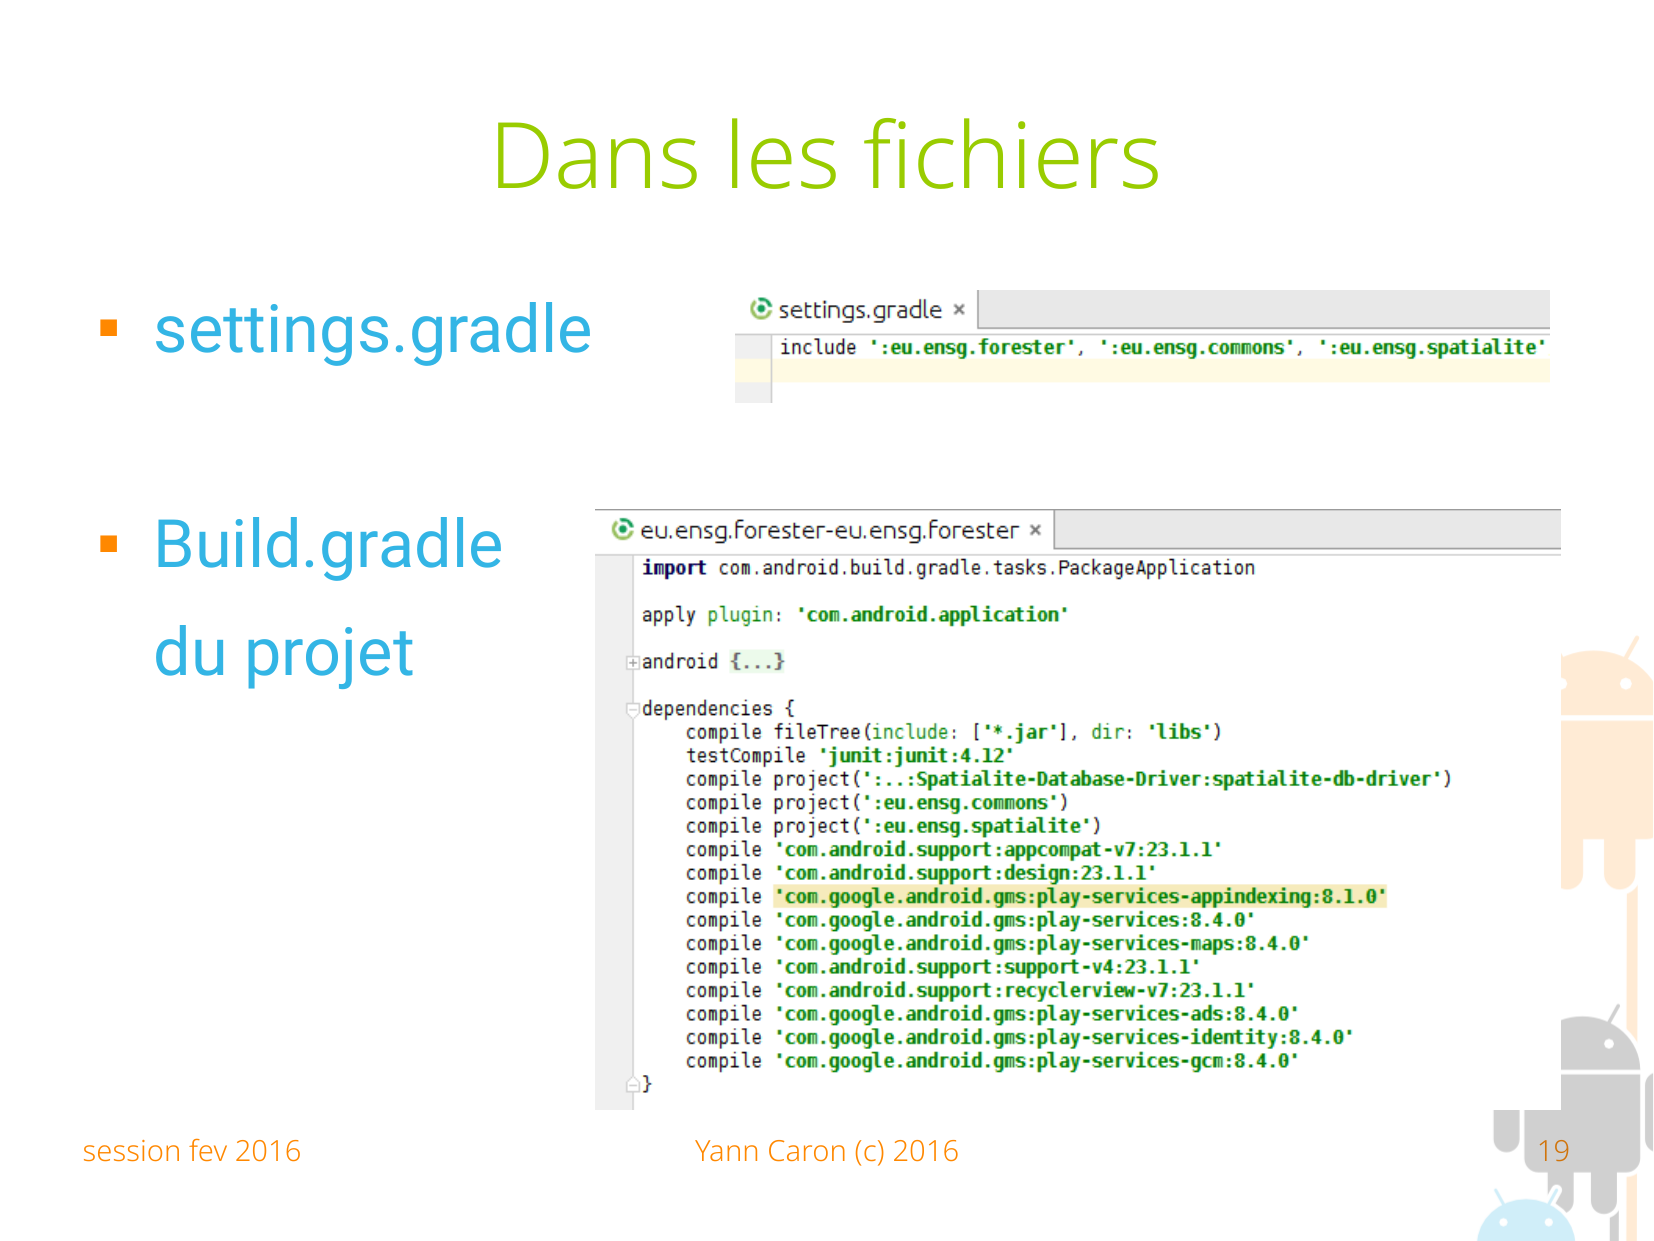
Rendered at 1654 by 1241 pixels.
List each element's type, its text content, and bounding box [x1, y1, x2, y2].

picture [240, 423, 1654, 1241]
list settings.gradle Build.gradle du projet [82, 290, 1571, 1010]
picture [735, 290, 1550, 403]
title Dans les fichiers [82, 49, 1571, 257]
